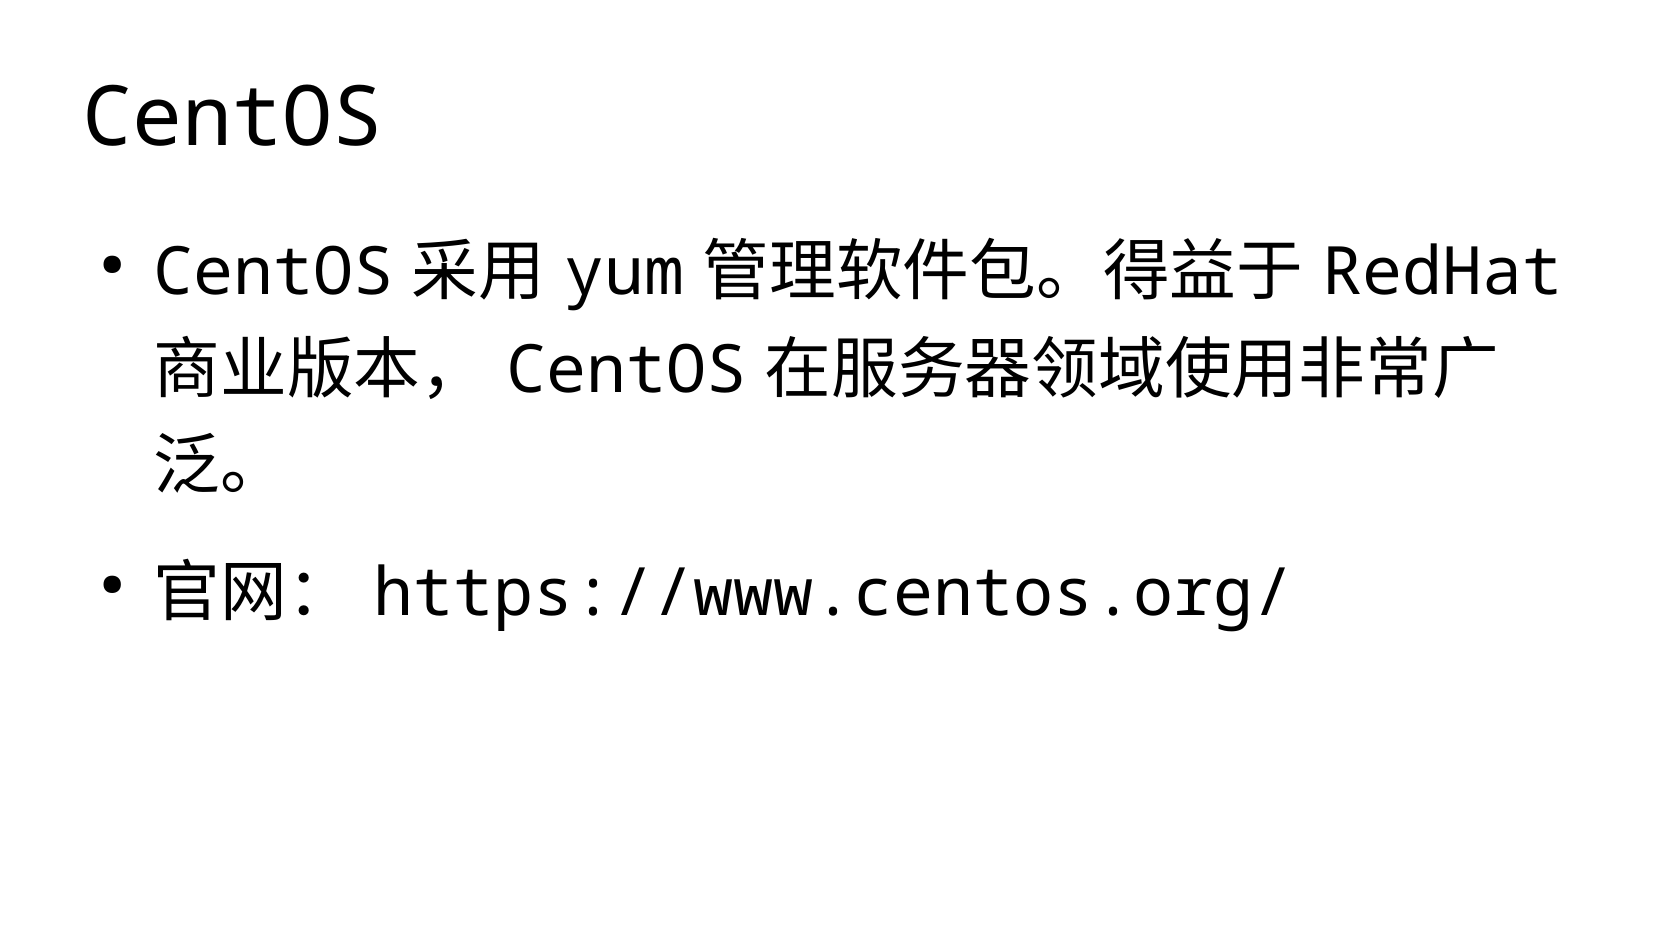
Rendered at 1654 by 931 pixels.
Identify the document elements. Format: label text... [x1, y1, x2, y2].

title CentOS [82, 37, 1571, 189]
list CentOS采用yum管理软件包。得益于RedHat商业版本，CentOS在服务器领域使用非常广泛。 官网：https://www.centos.org/ [82, 217, 1571, 758]
